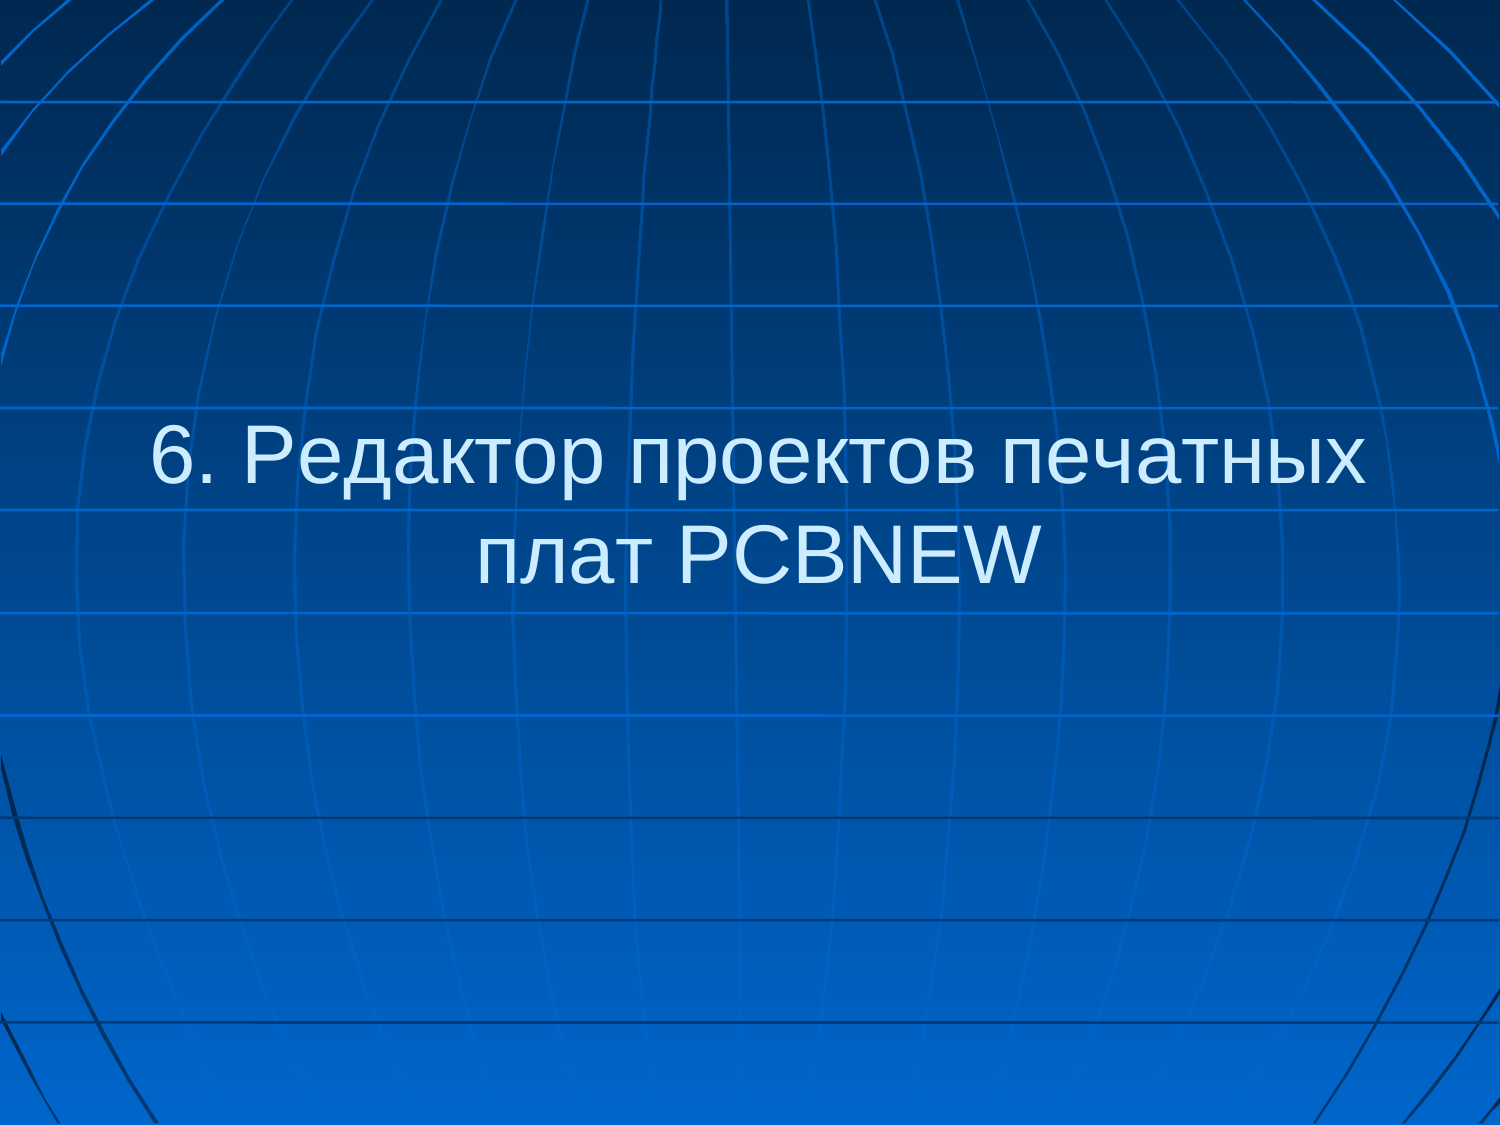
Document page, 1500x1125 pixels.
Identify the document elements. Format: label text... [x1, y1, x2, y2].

text_box 6. Редактор проектов печатных плат PCBNEW [88, 390, 1429, 611]
